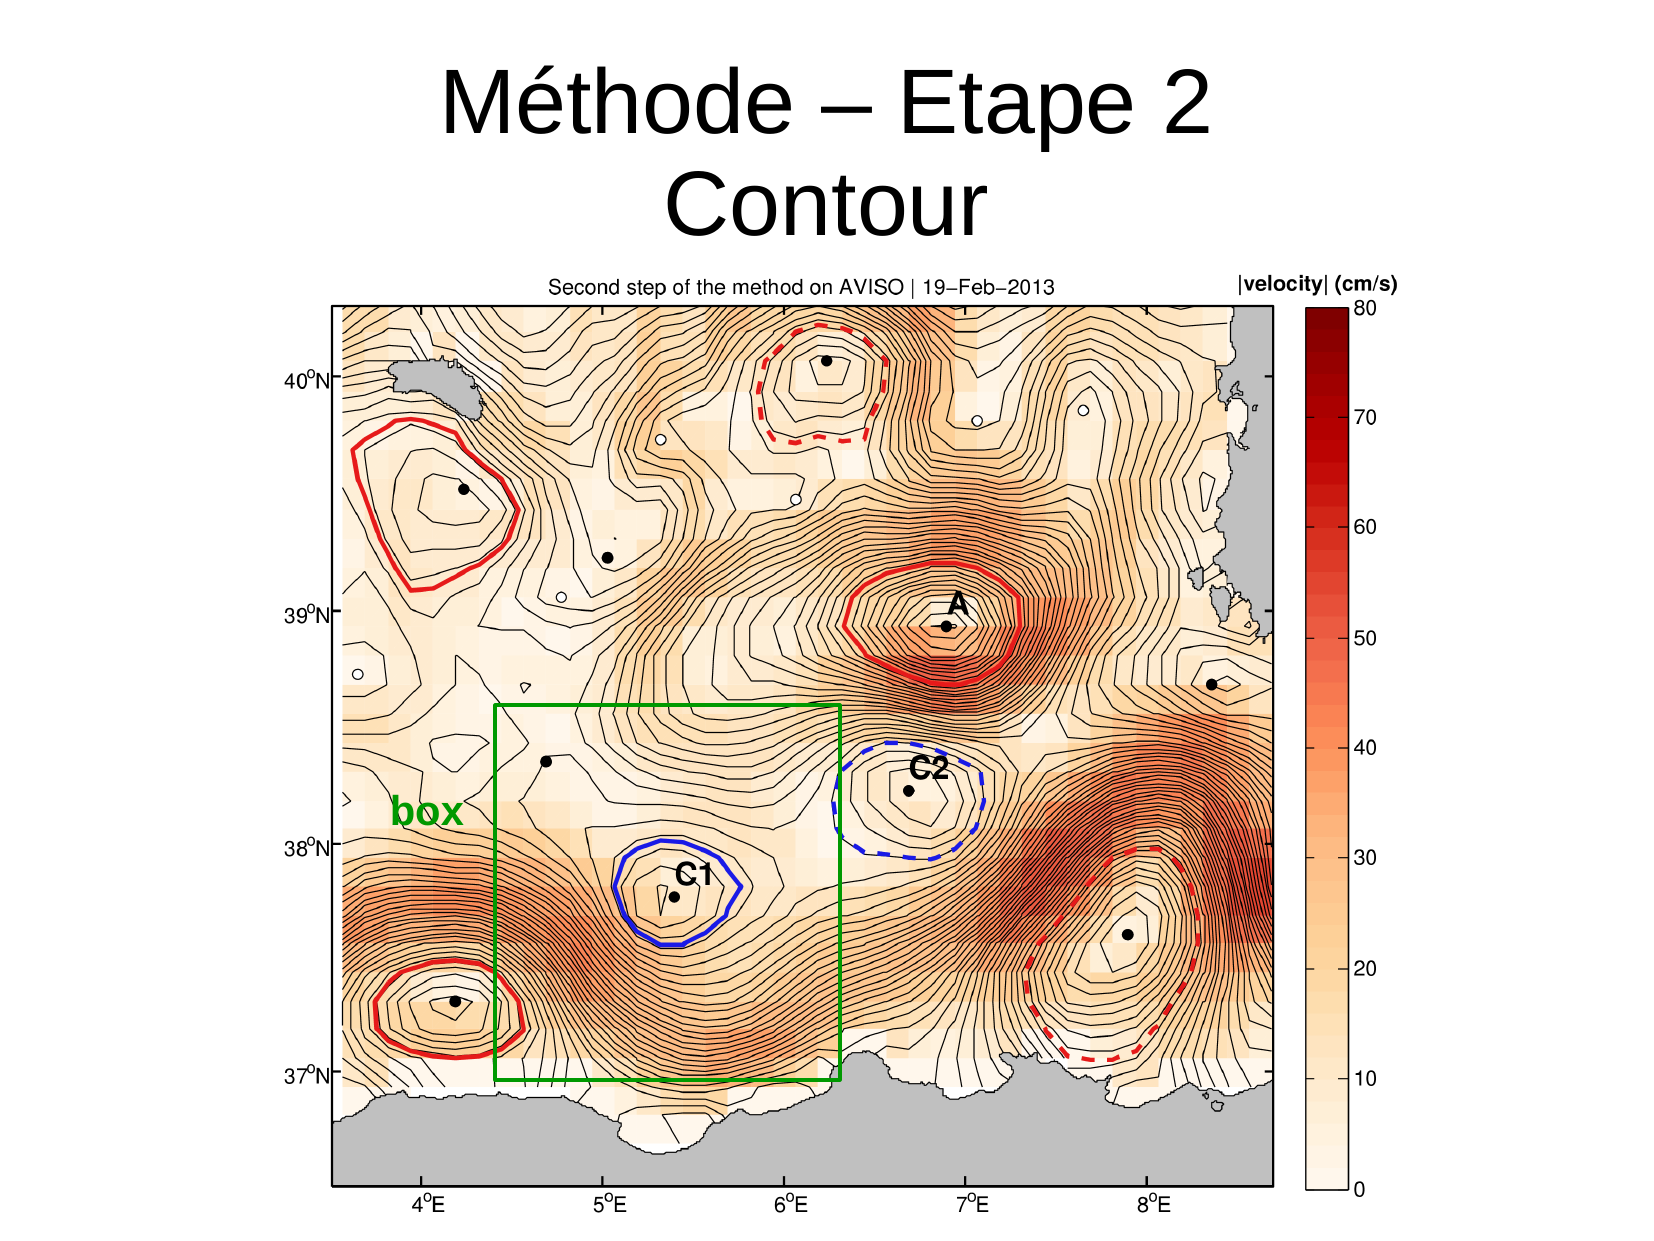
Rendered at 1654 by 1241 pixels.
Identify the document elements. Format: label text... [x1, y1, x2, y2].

picture [260, 257, 1415, 1241]
text_box box [375, 780, 479, 842]
title Méthode – Etape 2 Contour [82, 49, 1571, 257]
